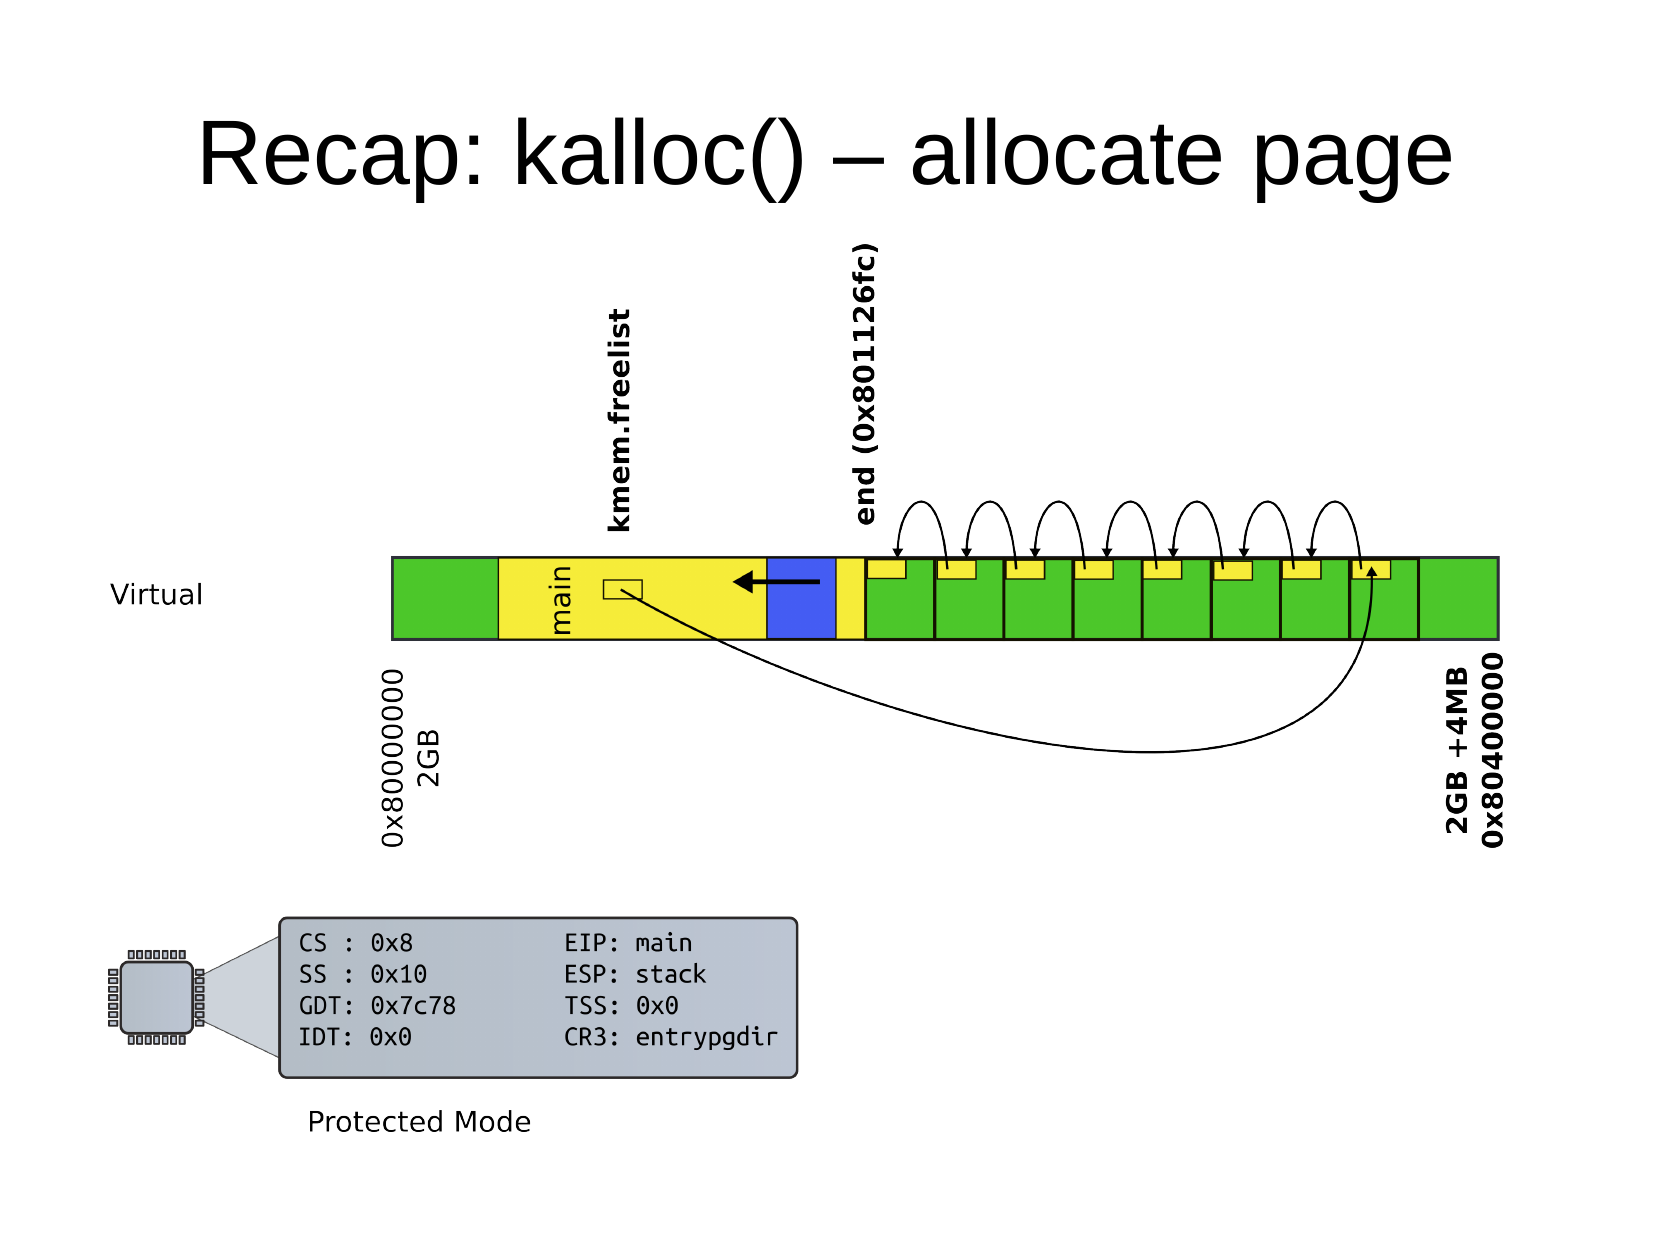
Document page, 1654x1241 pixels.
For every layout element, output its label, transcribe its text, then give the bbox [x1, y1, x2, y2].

title Recap: kalloc() – allocate page [82, 49, 1571, 257]
picture [108, 244, 1503, 1132]
